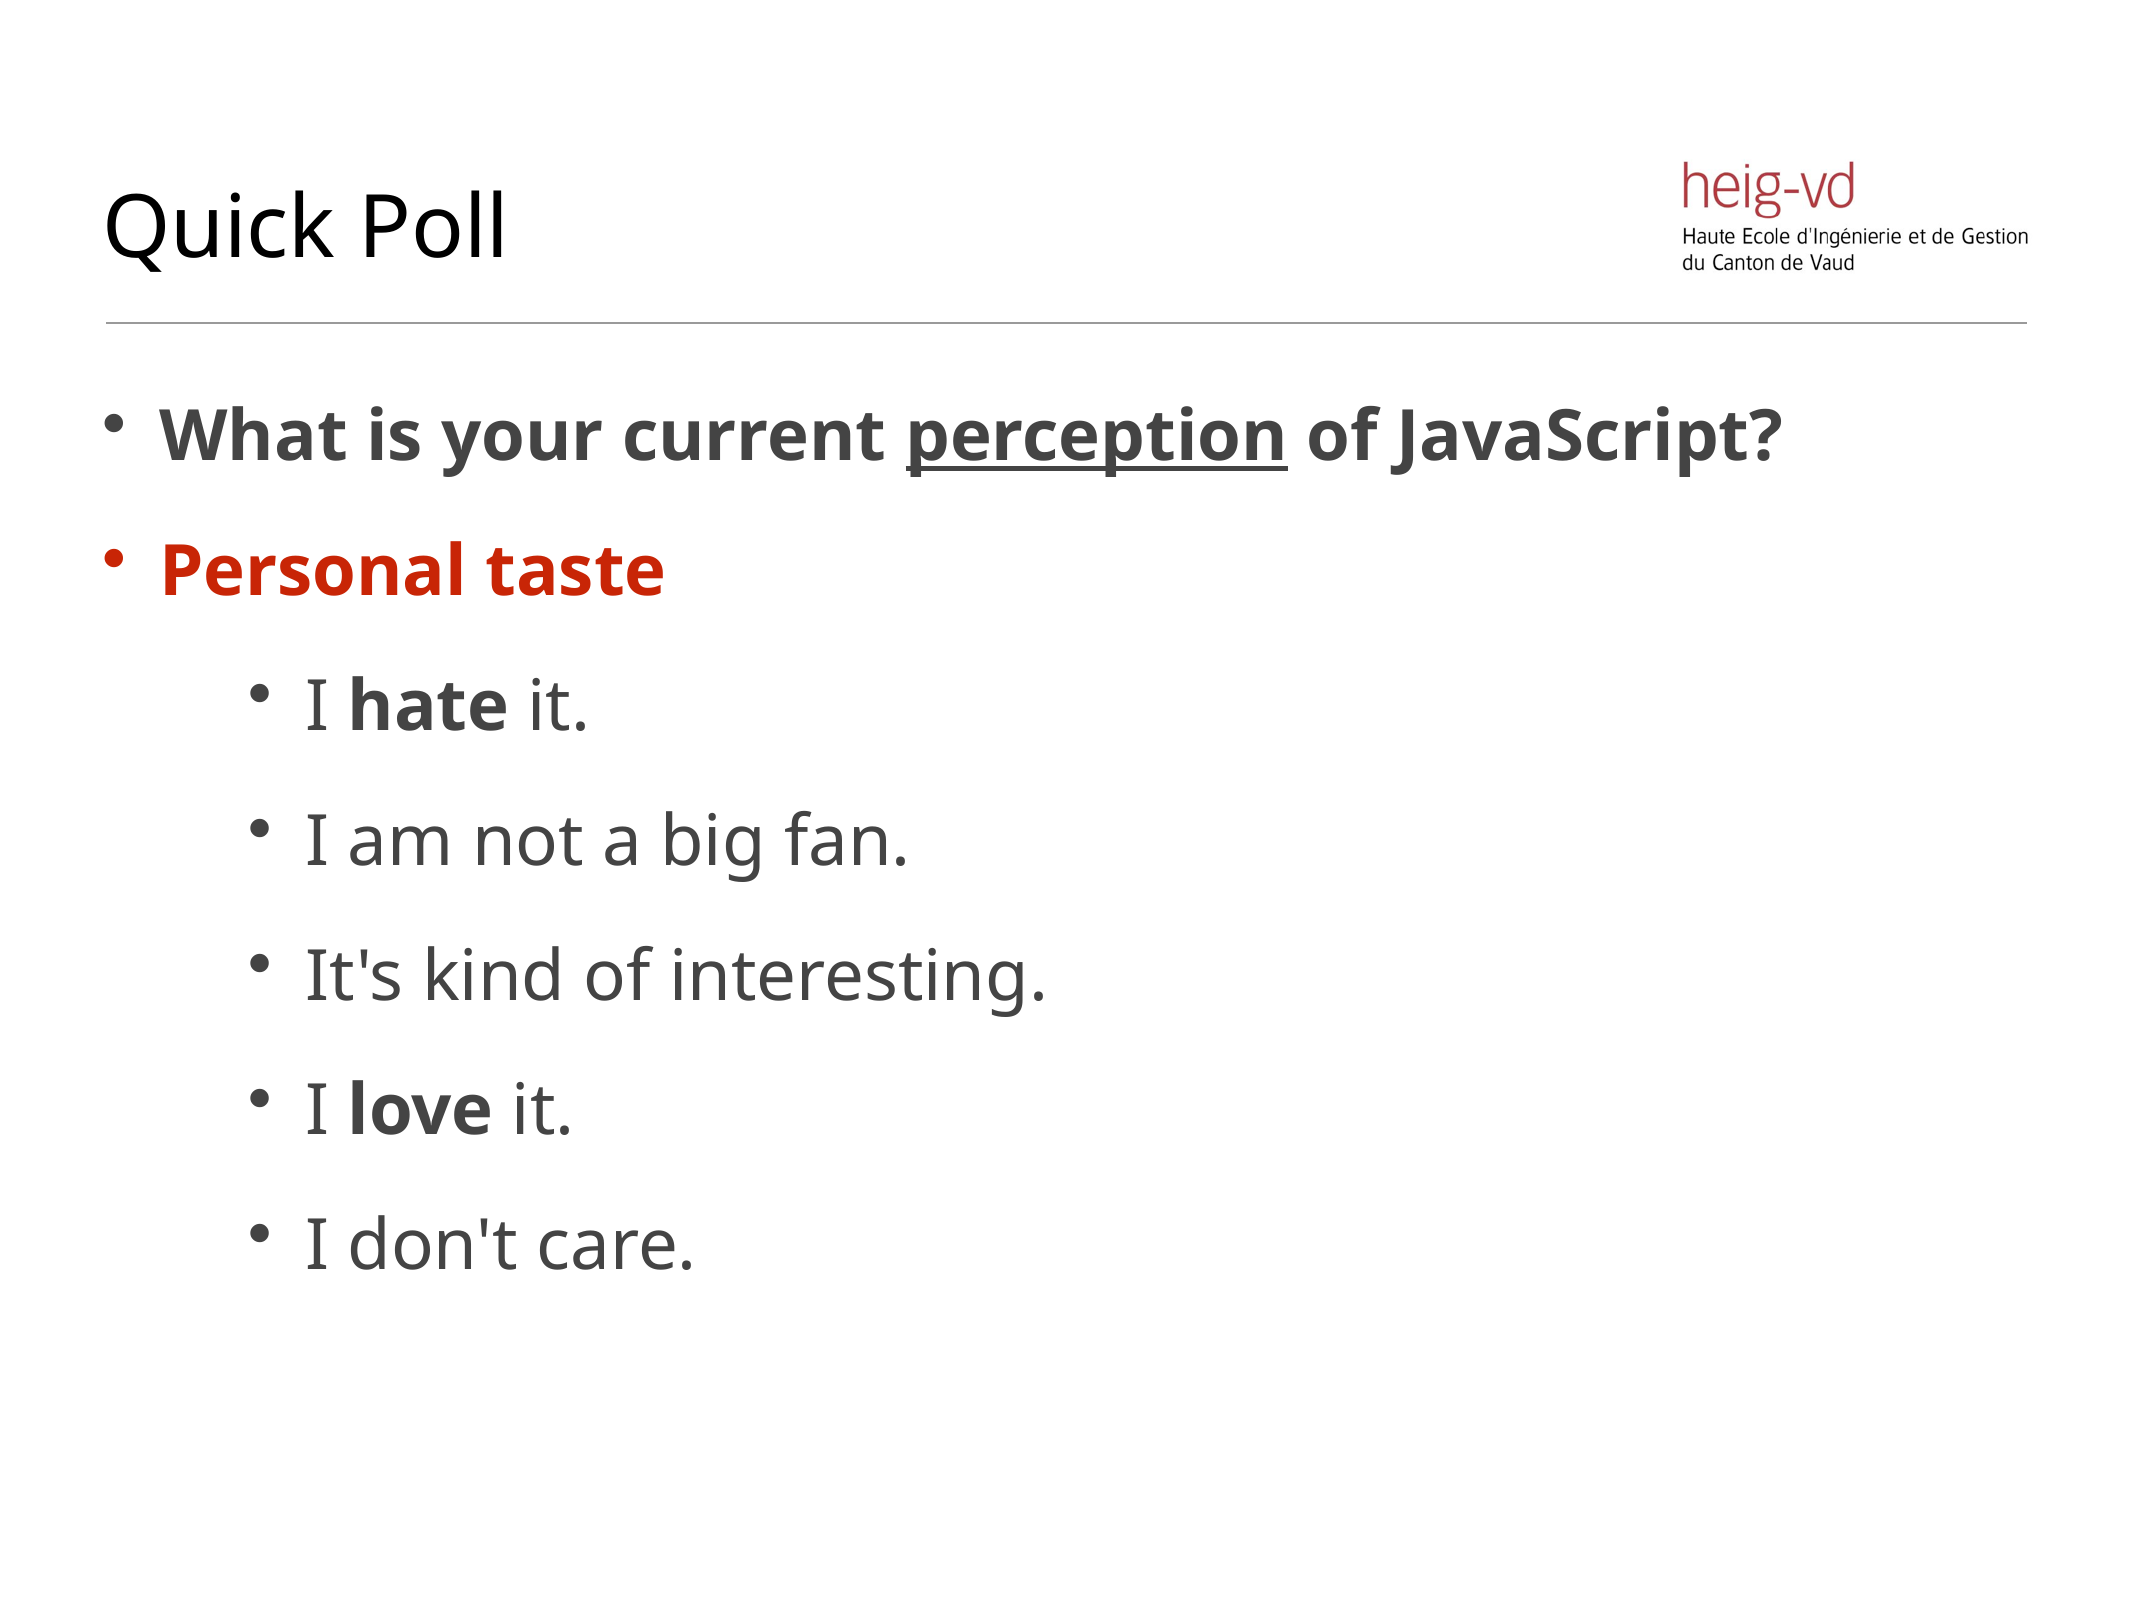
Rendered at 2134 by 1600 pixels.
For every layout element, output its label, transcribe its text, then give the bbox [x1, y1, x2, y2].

title Quick Poll [93, 54, 2040, 284]
list What is your current perception of JavaScript? Personal taste I hate it. I am not a big fan. It's kind of interesting. I love it. I don't care. [93, 381, 2040, 1443]
